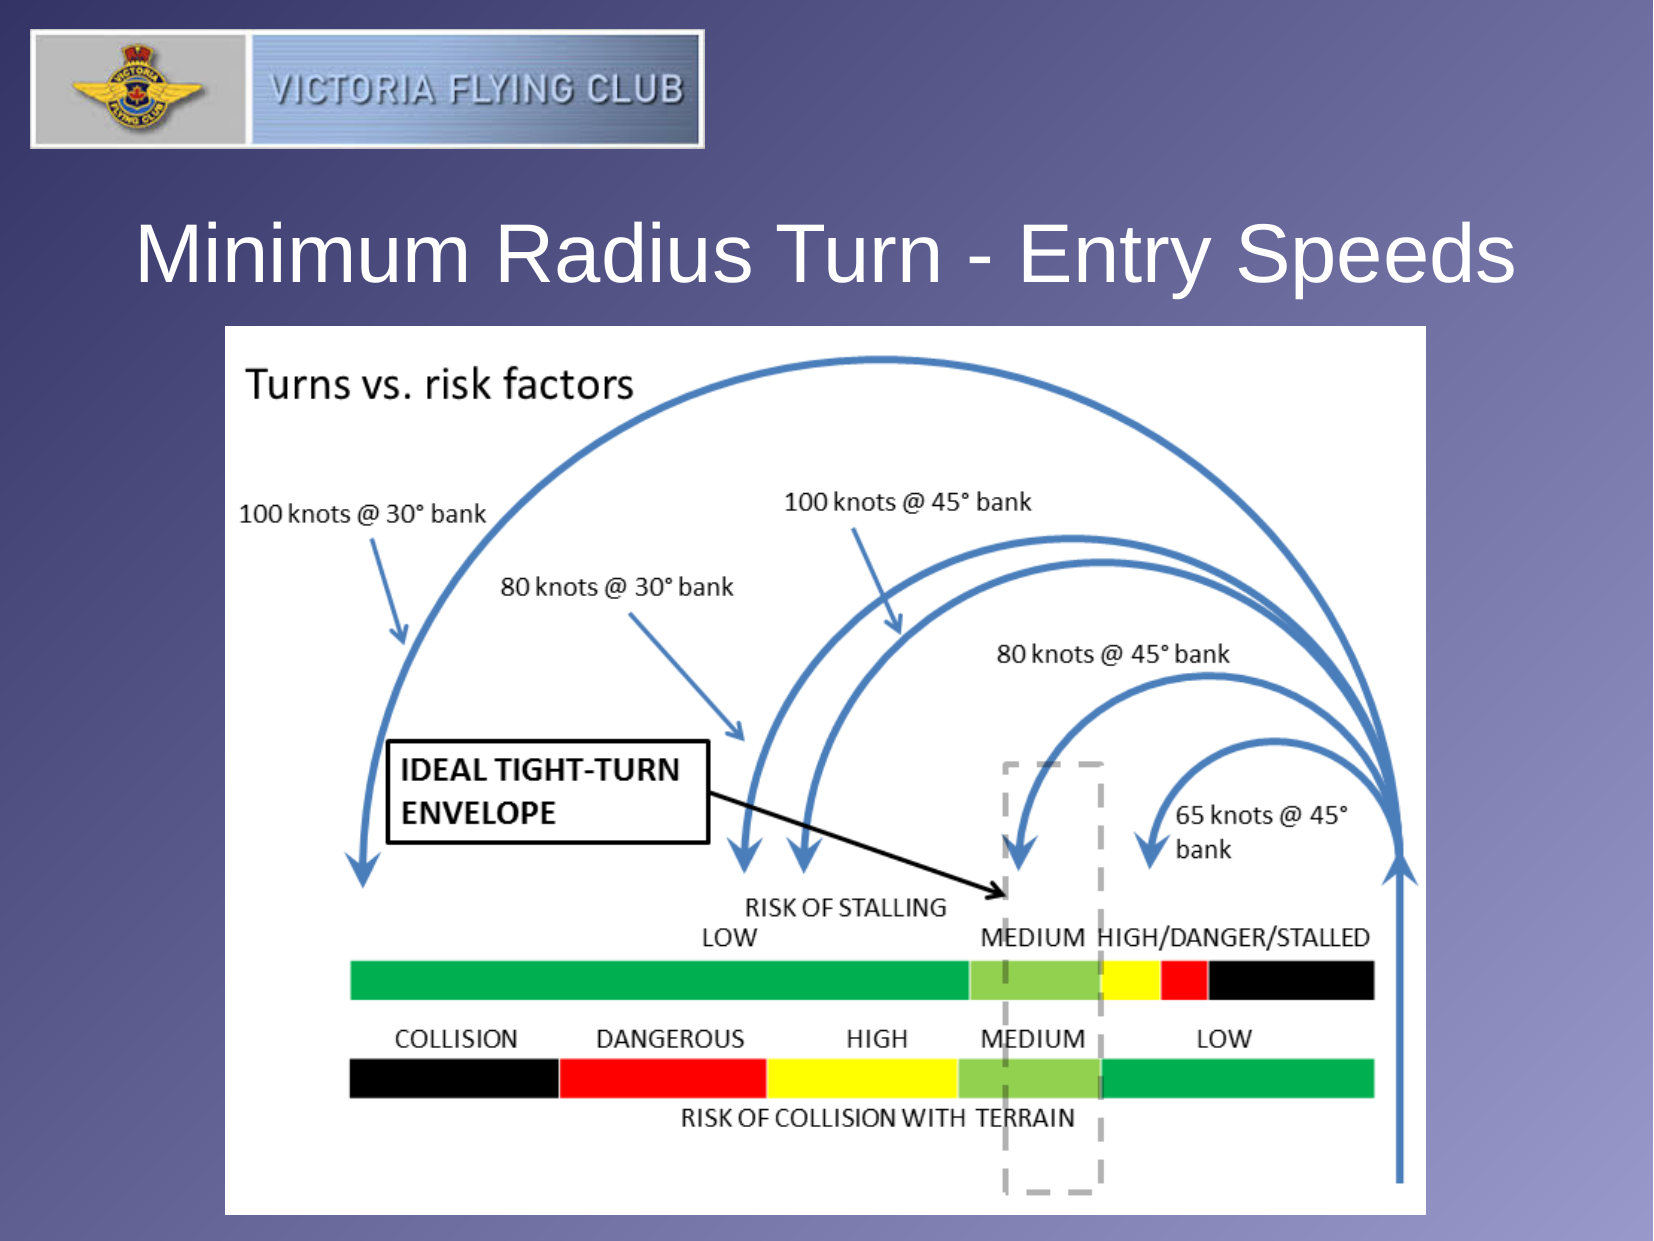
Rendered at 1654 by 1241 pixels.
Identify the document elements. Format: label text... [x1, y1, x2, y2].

picture [30, 29, 705, 149]
title Minimum Radius Turn - Entry Speeds [82, 150, 1571, 358]
picture [225, 326, 1426, 1216]
